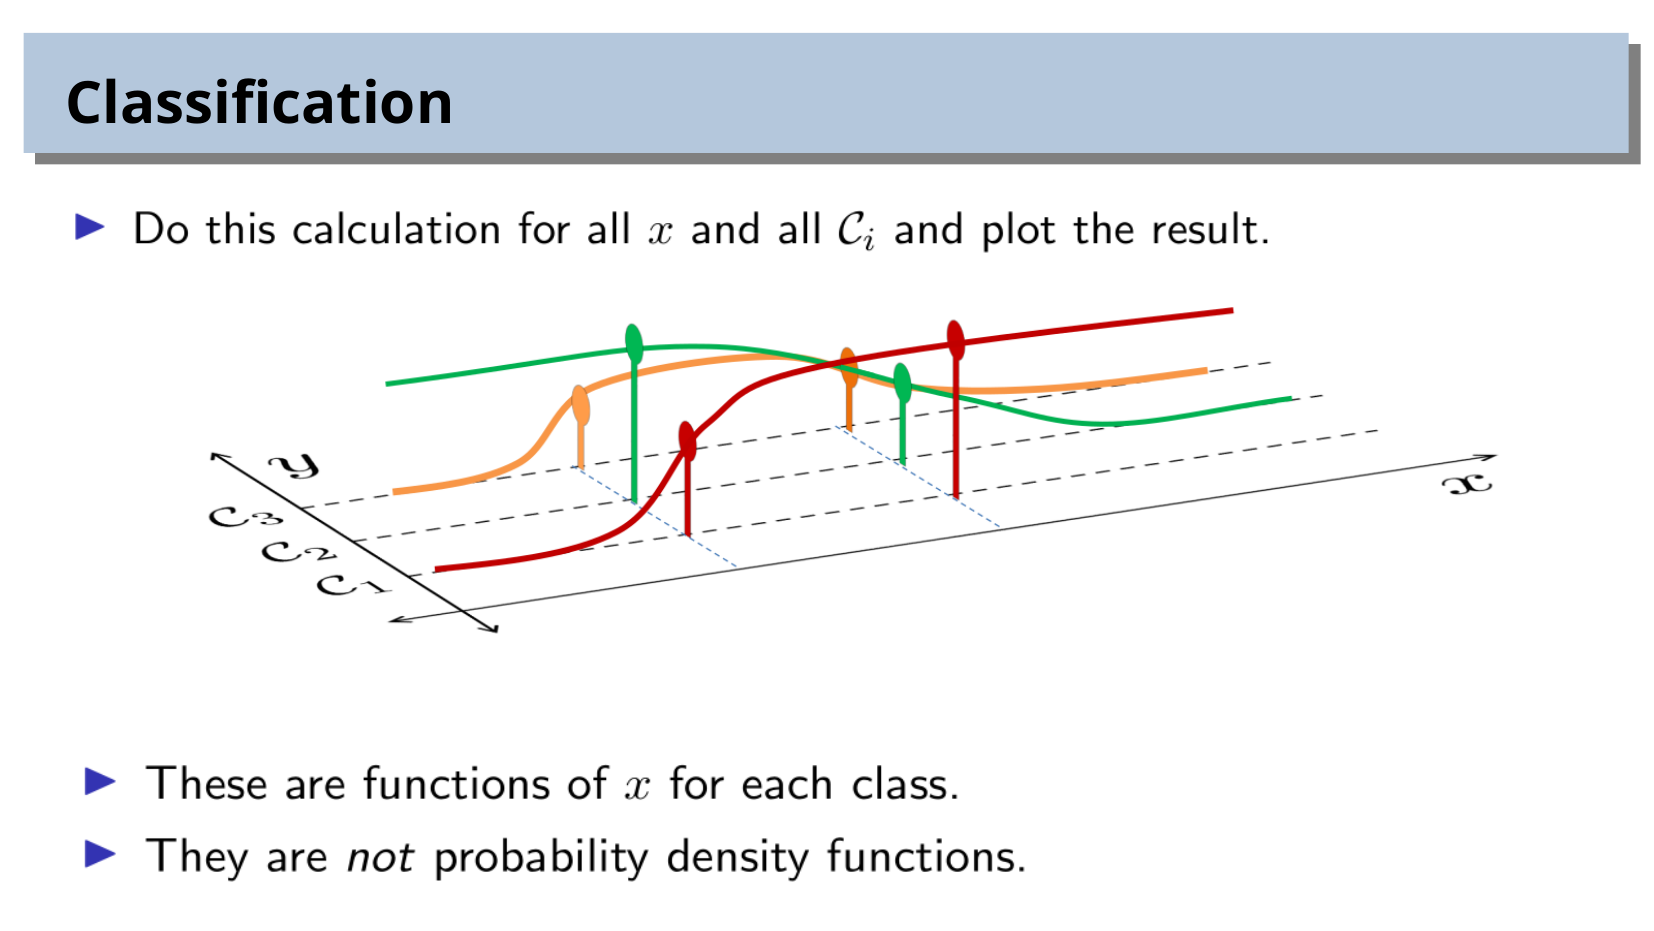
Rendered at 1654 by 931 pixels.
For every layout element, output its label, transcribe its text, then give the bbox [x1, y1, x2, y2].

picture [191, 303, 1501, 646]
text_box Classification [51, 54, 652, 135]
picture [76, 748, 1040, 893]
picture [62, 189, 1276, 261]
text_box [23, 32, 1629, 153]
